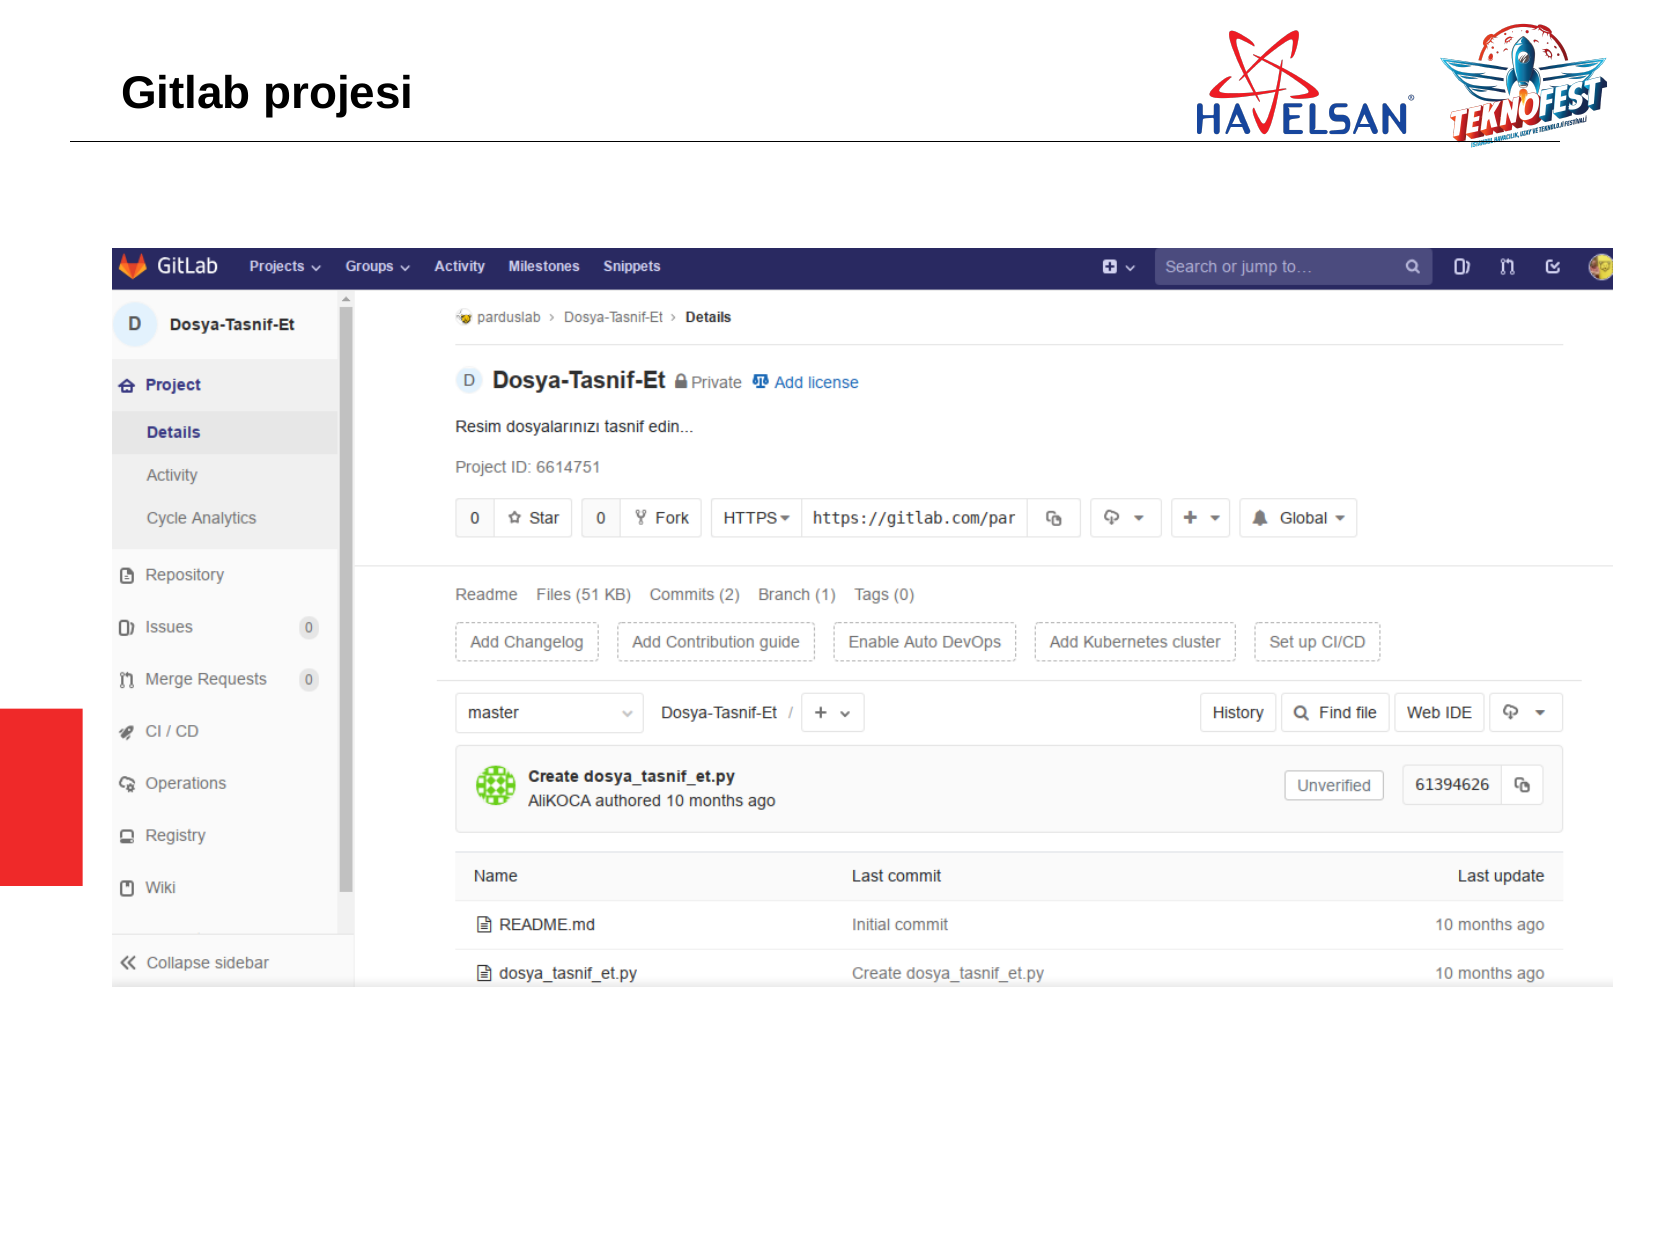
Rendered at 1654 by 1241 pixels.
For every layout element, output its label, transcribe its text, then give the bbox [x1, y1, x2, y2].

picture [1195, 17, 1630, 154]
text_box Gitlab projesi [106, 59, 1536, 126]
picture [112, 248, 1613, 987]
